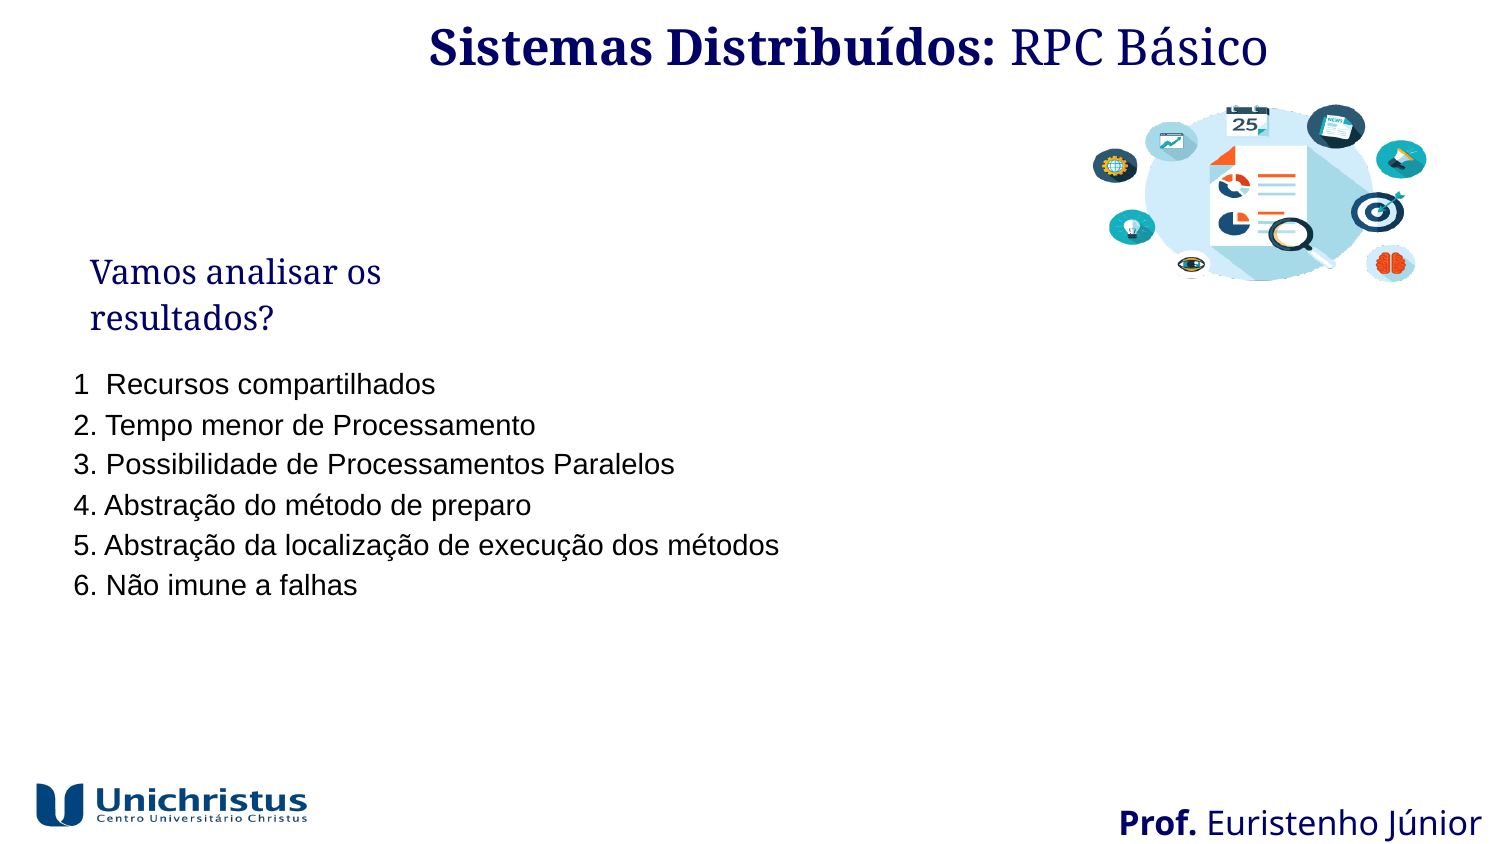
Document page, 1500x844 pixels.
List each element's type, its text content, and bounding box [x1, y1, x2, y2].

text_box 1 Recursos compartilhados 2. Tempo menor de Processamento 3. Possibilidade de Processamentos Paralelos 4. Abstração do método de preparo 5. Abstração da localização de execução dos métodos 6. Não imune a falhas [58, 345, 997, 466]
text_box Sistemas Distribuídos: RPC Básico [415, 4, 1297, 78]
text_box Vamos analisar os resultados? [75, 241, 561, 335]
text_box Prof. Euristenho Júnior [1103, 791, 1500, 844]
picture [32, 781, 311, 828]
picture [1082, 104, 1436, 283]
